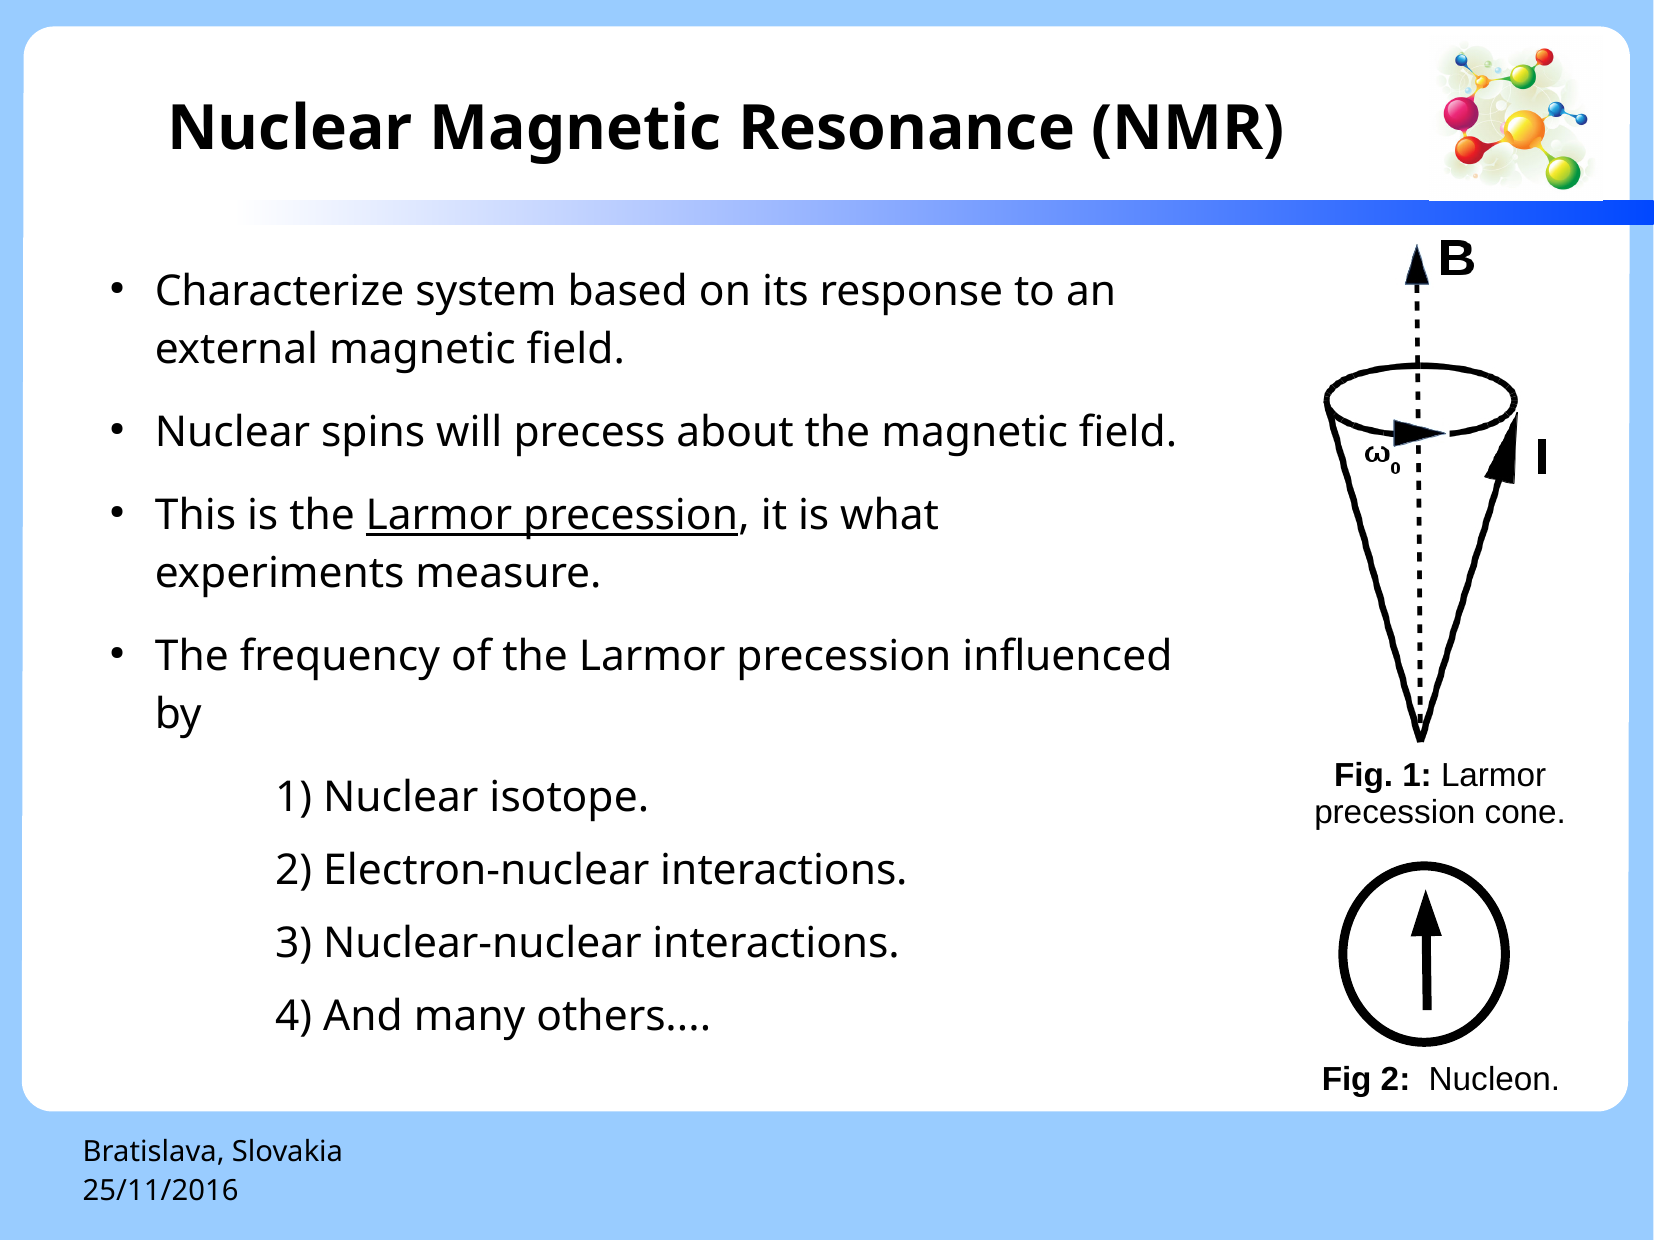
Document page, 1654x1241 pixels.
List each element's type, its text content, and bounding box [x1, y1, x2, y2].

text_box Fig 2: Nucleon. [1307, 1053, 1617, 1106]
title Nuclear Magnetic Resonance (NMR) [82, 49, 1371, 201]
picture [1319, 240, 1548, 746]
text_box [1342, 865, 1506, 1043]
text_box Fig. 1: Larmor precession cone. [1290, 748, 1591, 838]
picture [1429, 35, 1603, 201]
list Characterize system based on its response to an external magnetic field. Nuclear spins will precess about the magnetic field. This is the Larmor precession, it is what experiments measure. The frequency of the Larmor precession influenced by 1) Nuclear isotope. 2) Electron-nuclear interactions. 3) Nuclear-nuclear interactions. 4) And many others.... [94, 259, 1179, 1087]
